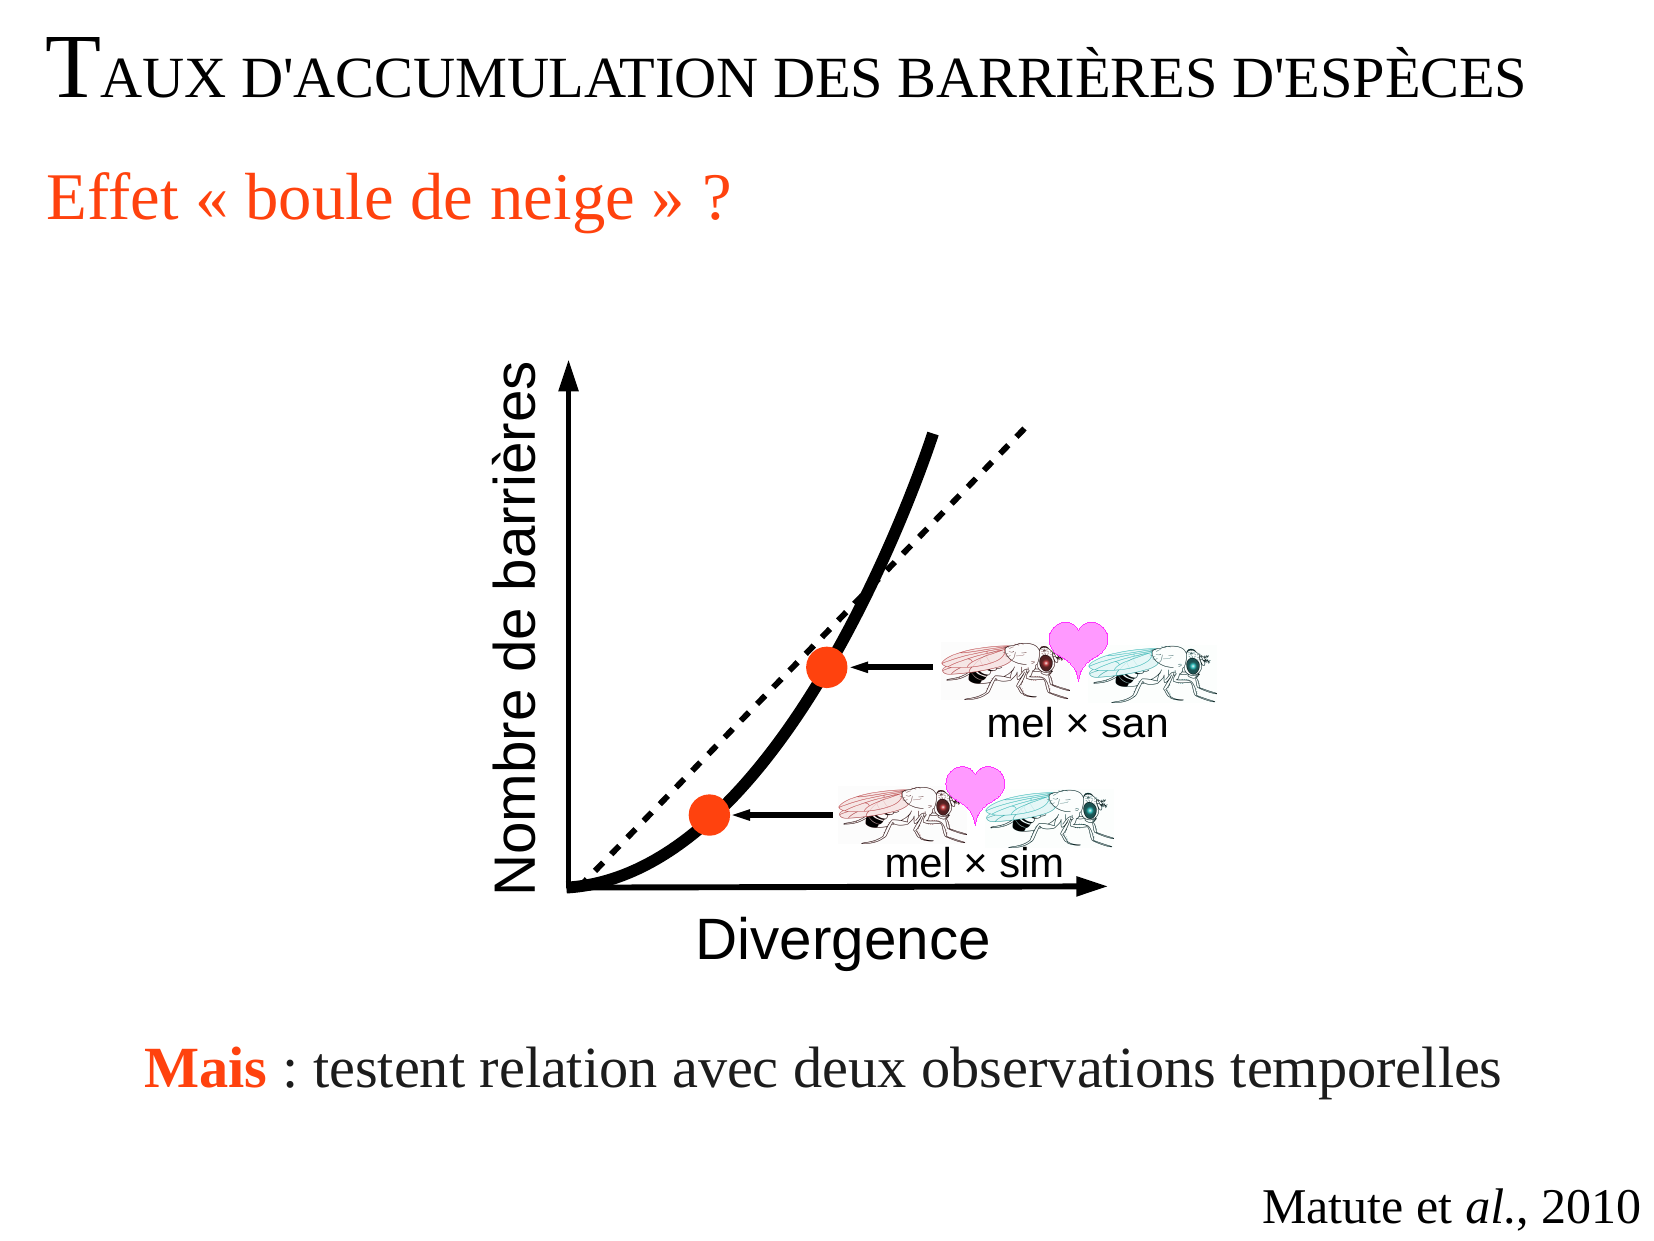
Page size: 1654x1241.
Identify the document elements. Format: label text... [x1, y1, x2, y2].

text_box Mais : testent relation avec deux observations temporelles [129, 1028, 1519, 1127]
text_box [691, 797, 728, 833]
text_box mel × sim [856, 890, 1076, 895]
picture [985, 789, 1114, 848]
text_box mel × sim [856, 832, 1093, 883]
text_box Matute et al., 2010 [1213, 1171, 1654, 1241]
picture [941, 642, 1070, 700]
text_box Nombre de barrières [474, 345, 555, 912]
text_box [1049, 622, 1108, 682]
text_box mel × san [968, 692, 1188, 754]
text_box TAUX D'ACCUMULATION DES BARRIÈRES D'ESPÈCES [30, 8, 1543, 126]
text_box [809, 649, 845, 686]
text_box [945, 766, 1005, 826]
picture [838, 786, 967, 845]
text_box Effet « boule de neige » ? [31, 152, 873, 242]
text_box Divergence [681, 899, 1007, 980]
picture [1088, 645, 1217, 703]
